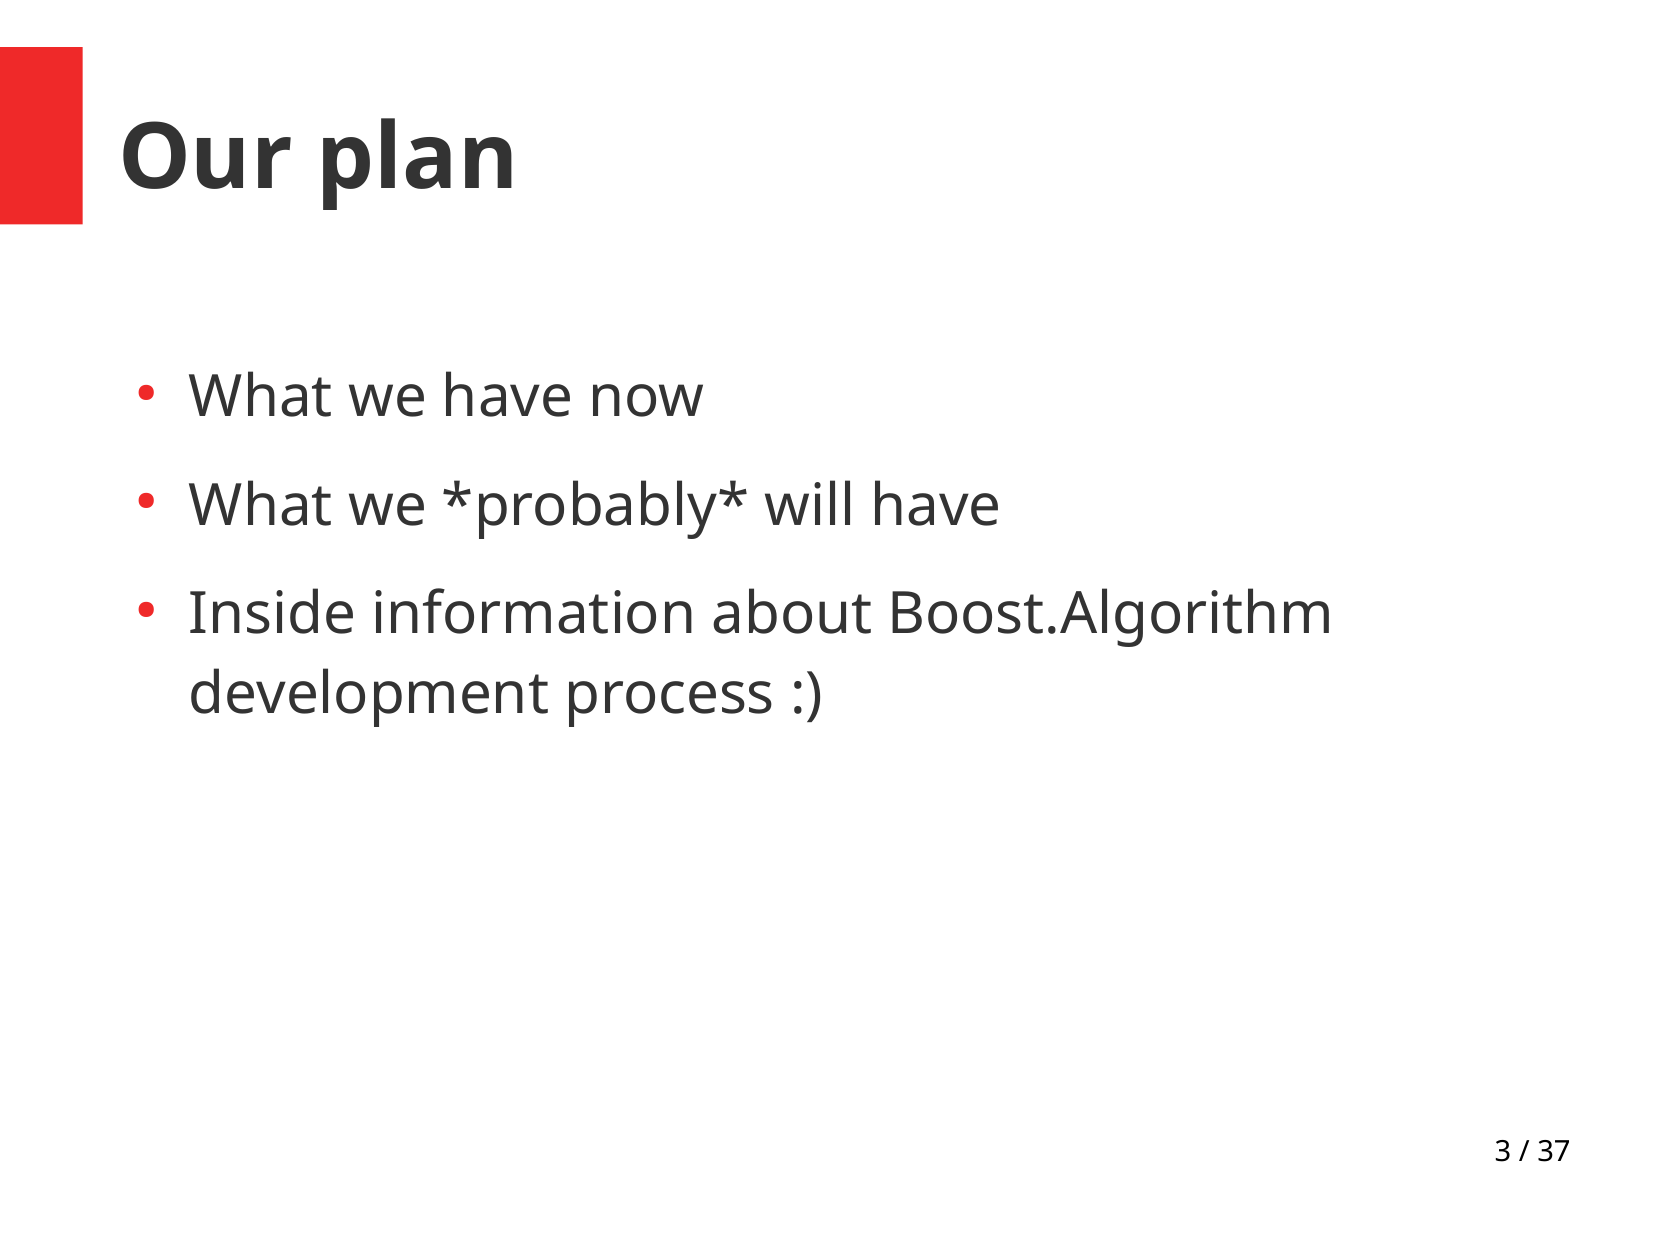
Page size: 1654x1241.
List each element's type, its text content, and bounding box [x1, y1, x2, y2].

list What we have now What we *probably* will have Inside information about Boost.Algorithm development process :) [118, 354, 1536, 1074]
title Our plan [118, 49, 1571, 257]
